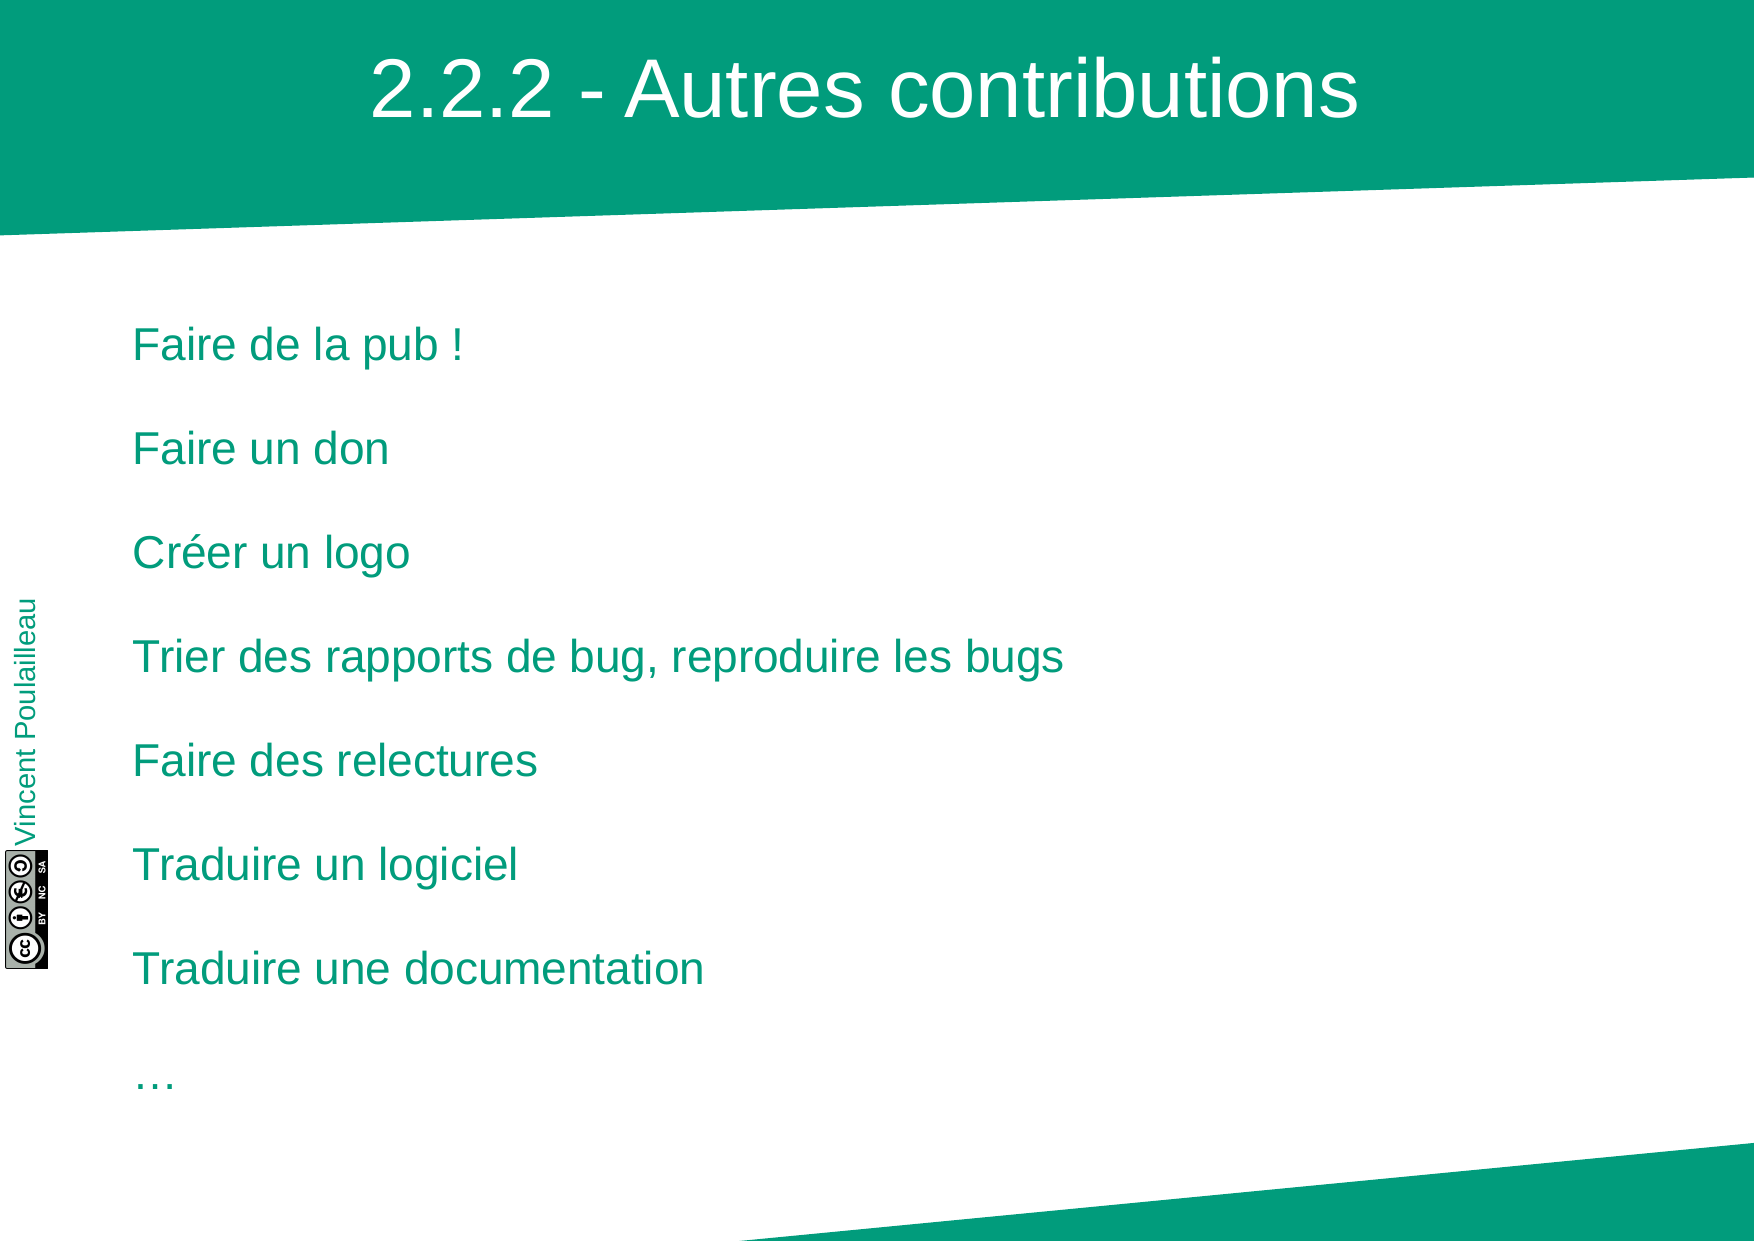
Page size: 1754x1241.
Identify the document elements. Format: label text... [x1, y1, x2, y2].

picture [5, 850, 48, 969]
text_box 2.2.2 - Autres contributions [0, 0, 1754, 178]
text_box © 2019 Vincent Poulailleau [1, 448, 61, 1099]
text_box Faire de la pub ! Faire un don Créer un logo Trier des rapports de bug, reproduire les bugs Faire des relectures Traduire un logiciel Traduire une documentation … [0, 178, 1754, 1241]
